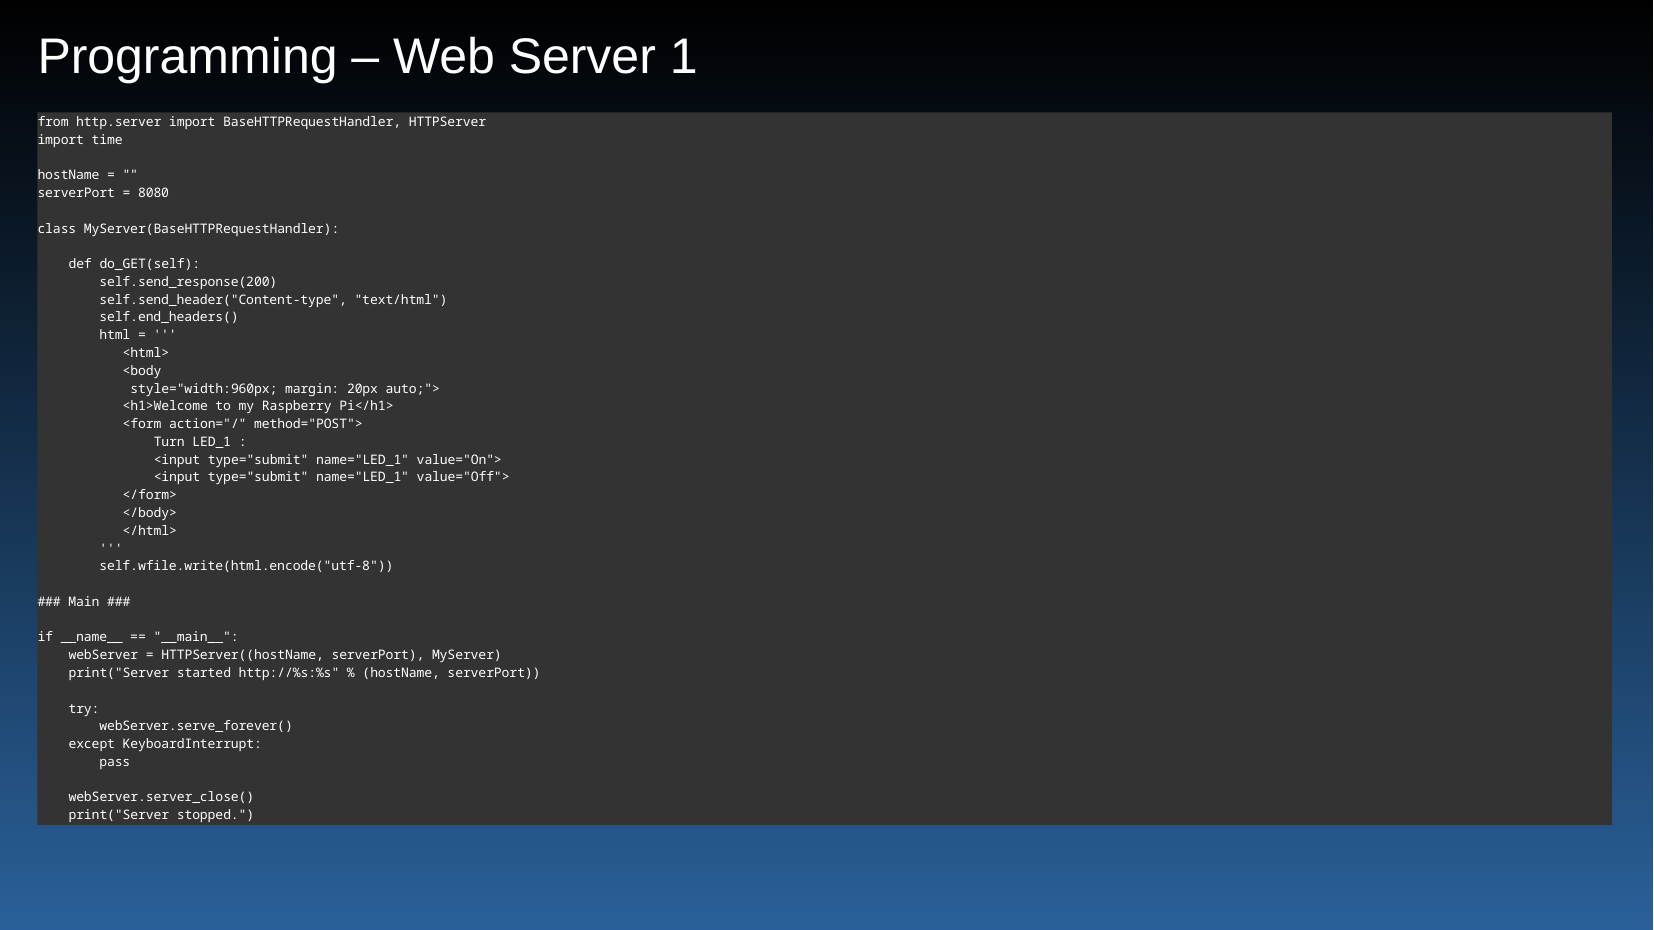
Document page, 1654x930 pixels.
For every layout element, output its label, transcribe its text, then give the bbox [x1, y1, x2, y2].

title Programming – Web Server 1 [37, 28, 1612, 84]
list from http.server import BaseHTTPRequestHandler, HTTPServer import time hostName = "" serverPort = 8080 class MyServer(BaseHTTPRequestHandler): def do_GET(self): self.send_response(200) self.send_header("Content-type", "text/html") self.end_headers() html = ''' <html> <body style="width:960px; margin: 20px auto;"> <h1>Welcome to my Raspberry Pi</h1> <form action="/" method="POST"> Turn LED_1 : <input type="submit" name="LED_1" value="On"> <input type="submit" name="LED_1" value="Off"> </form> </body> </html> ''' self.wfile.write(html.encode("utf-8")) ### Main ### if __name__ == "__main__": webServer = HTTPServer((hostName, serverPort), MyServer) print("Server started http://%s:%s" % (hostName, serverPort)) try: webServer.serve_forever() except KeyboardInterrupt: pass webServer.server_close() print("Server stopped.") [37, 112, 1612, 825]
